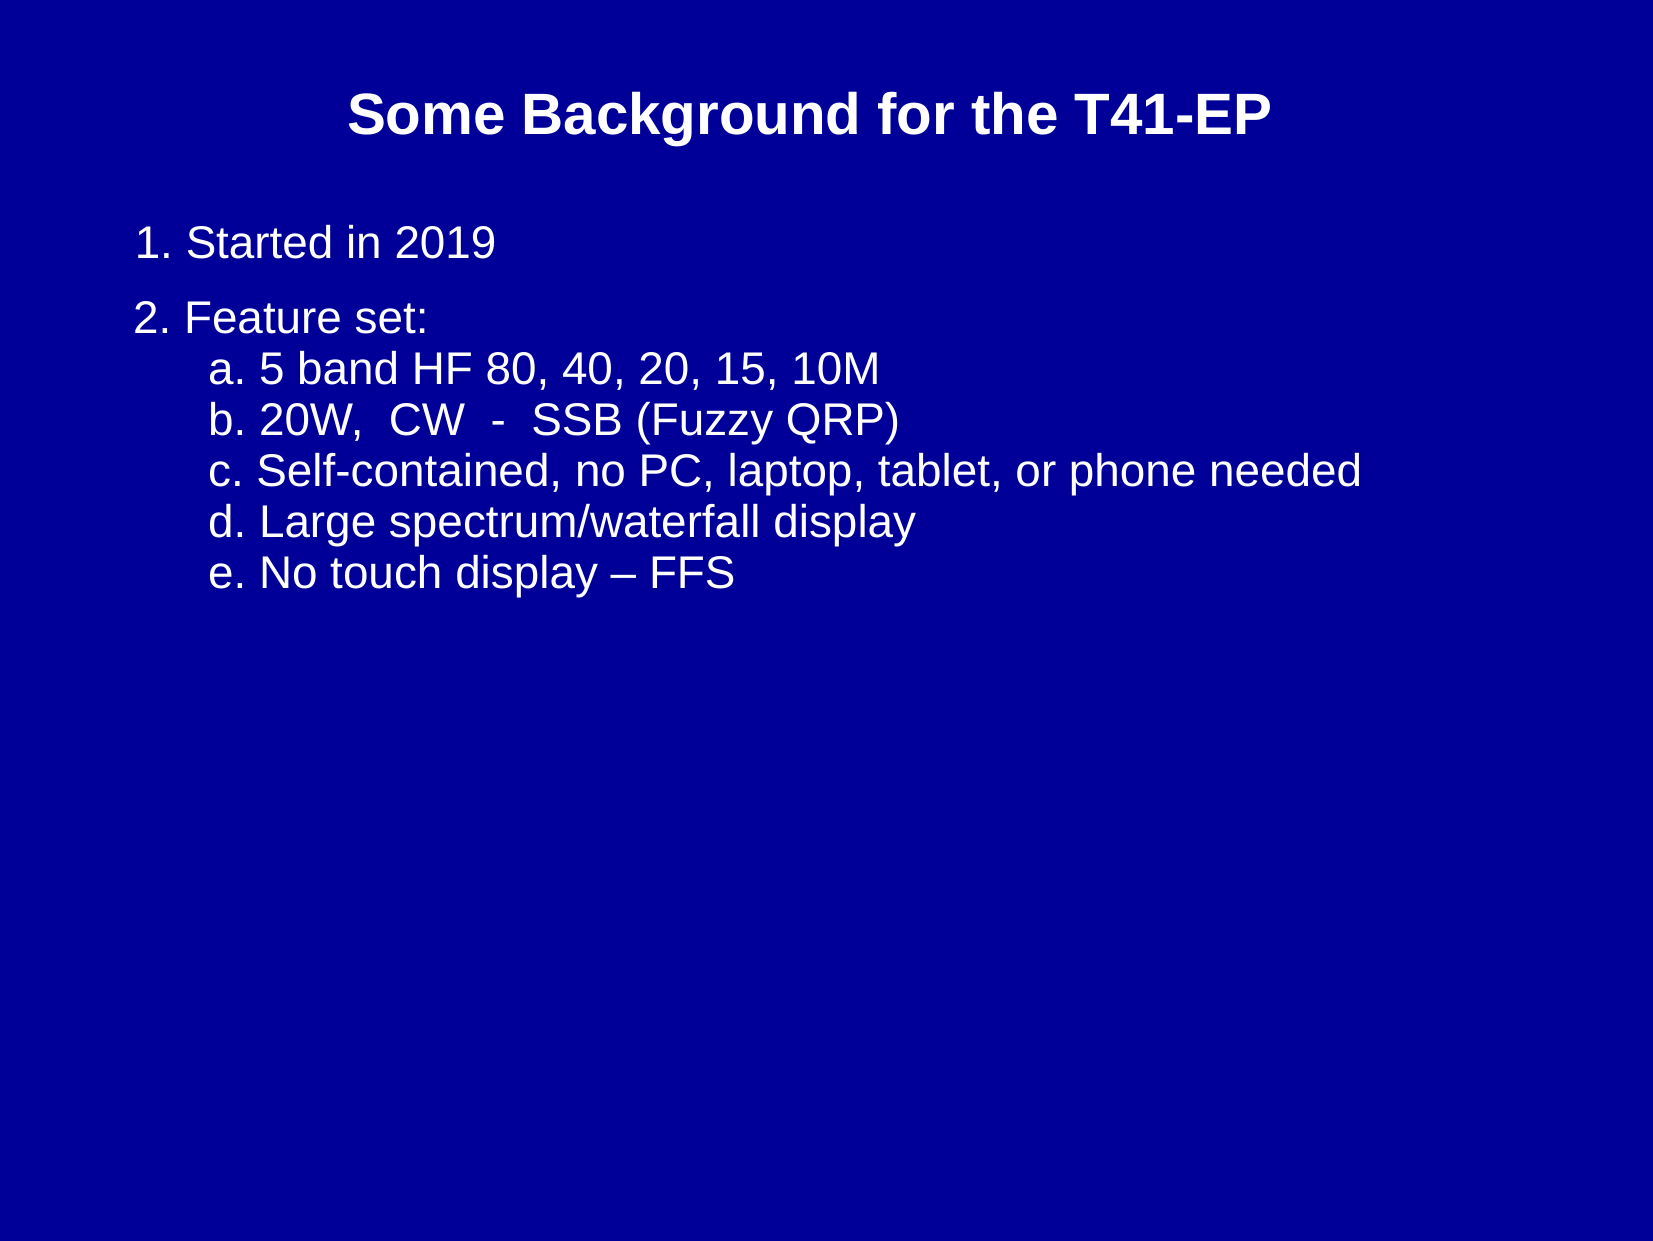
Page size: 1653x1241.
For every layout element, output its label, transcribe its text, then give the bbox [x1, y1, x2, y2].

text_box 1. Started in 2019 [120, 210, 512, 276]
text_box Some Background for the T41-EP [330, 75, 1291, 166]
text_box 2. Feature set: a. 5 band HF 80, 40, 20, 15, 10M b. 20W, CW - SSB (Fuzzy QRP) c. Self-contained, no PC, laptop, tablet, or phone needed d. Large spectrum/waterfall display e. No touch display – FFS [118, 285, 1378, 658]
